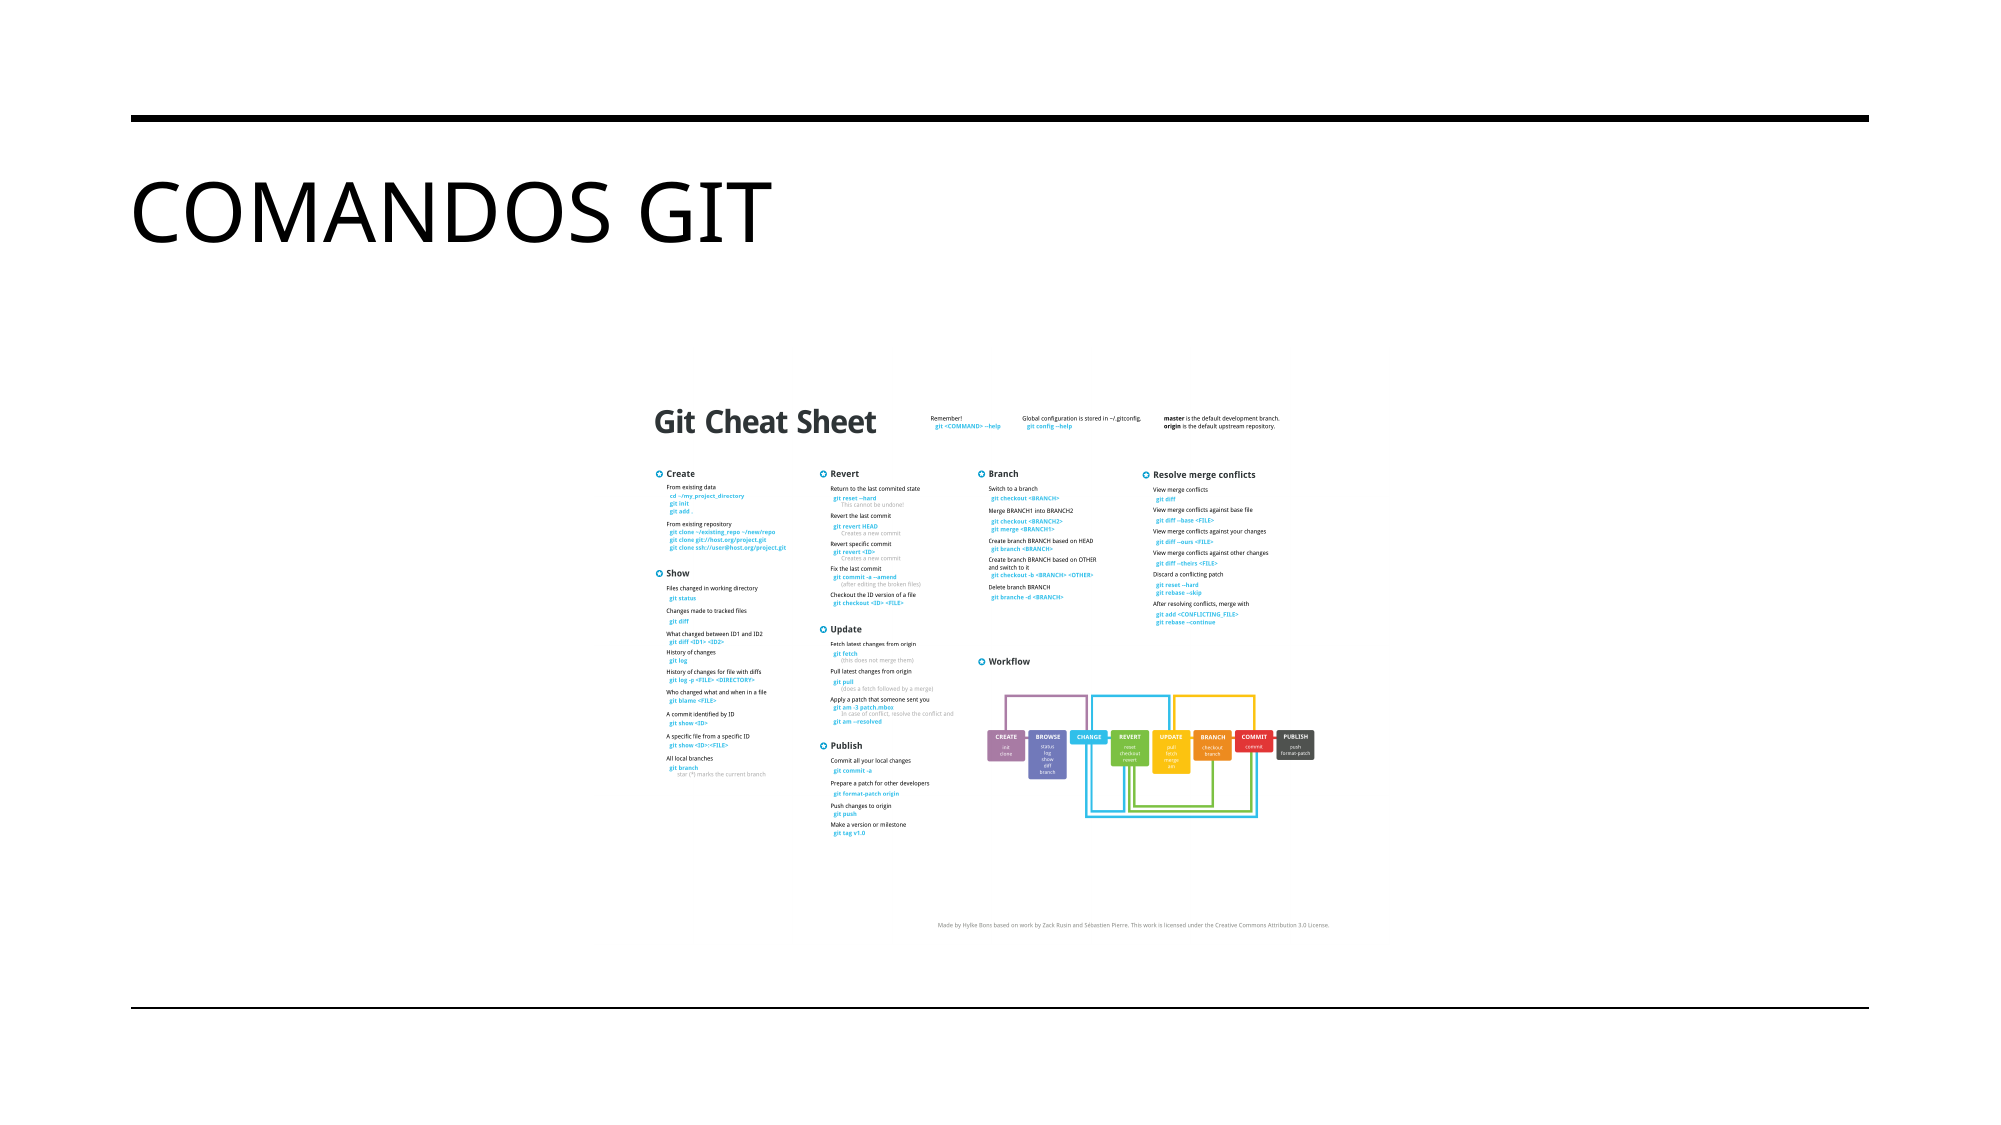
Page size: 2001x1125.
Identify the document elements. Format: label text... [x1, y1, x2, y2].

title COMANDOS GIT [114, 151, 1869, 377]
picture [594, 347, 1390, 945]
